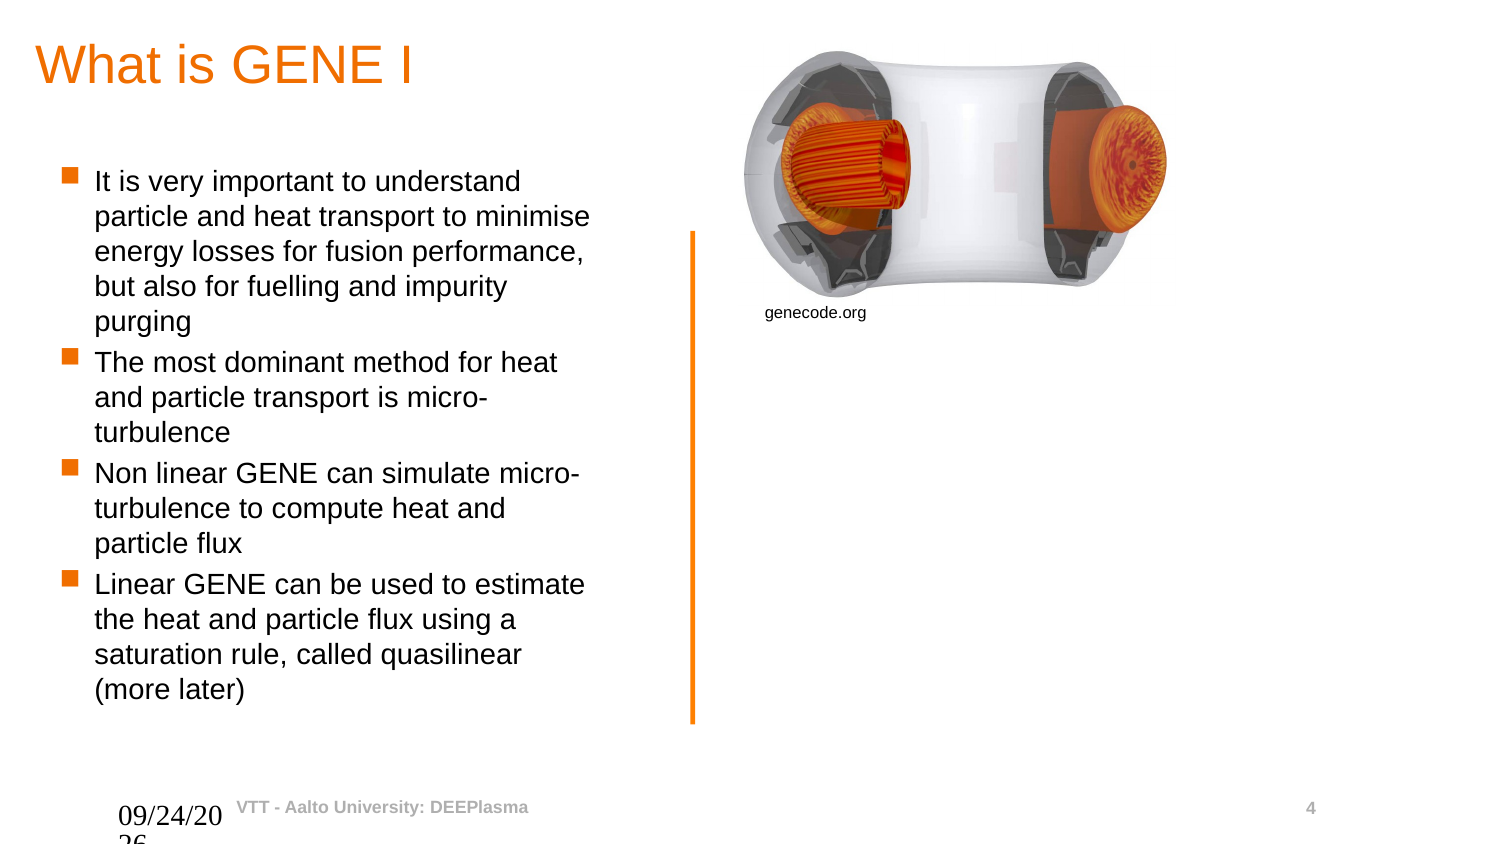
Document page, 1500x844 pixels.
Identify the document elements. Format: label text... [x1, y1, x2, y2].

picture [738, 43, 1176, 306]
list It is very important to understand particle and heat transport to minimise energy losses for fusion performance, but also for fuelling and impurity purging The most dominant method for heat and particle transport is micro-turbulence Non linear GENE can simulate micro-turbulence to compute heat and particle flux Linear GENE can be used to estimate the heat and particle flux using a saturation rule, called quasilinear (more later) [58, 161, 601, 751]
text_box genecode.org [750, 296, 1051, 330]
title What is GENE I [35, 31, 1176, 92]
